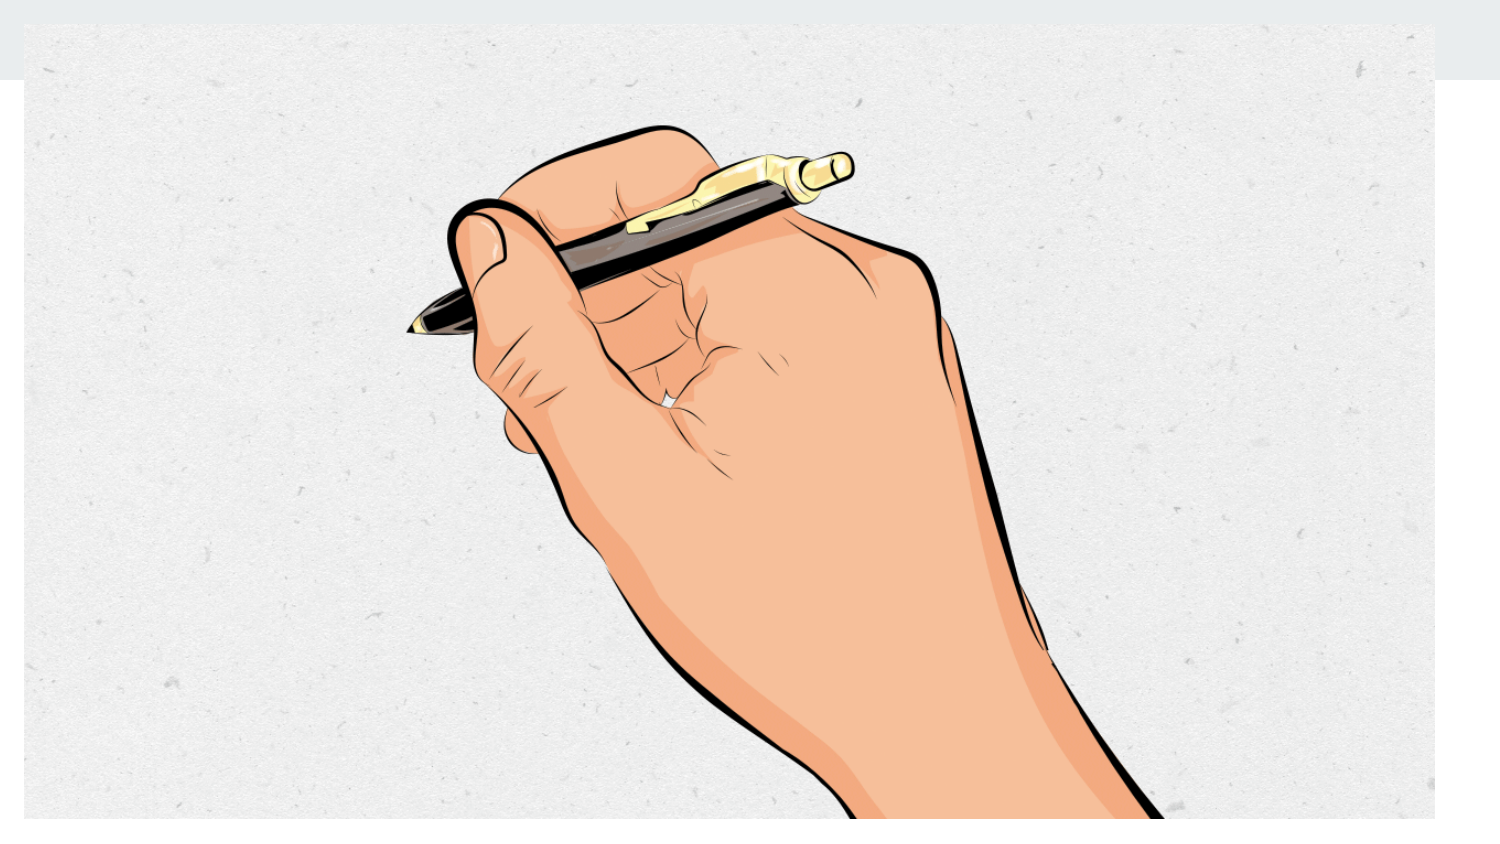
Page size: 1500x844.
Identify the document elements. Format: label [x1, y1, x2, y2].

picture [24, 24, 1435, 819]
